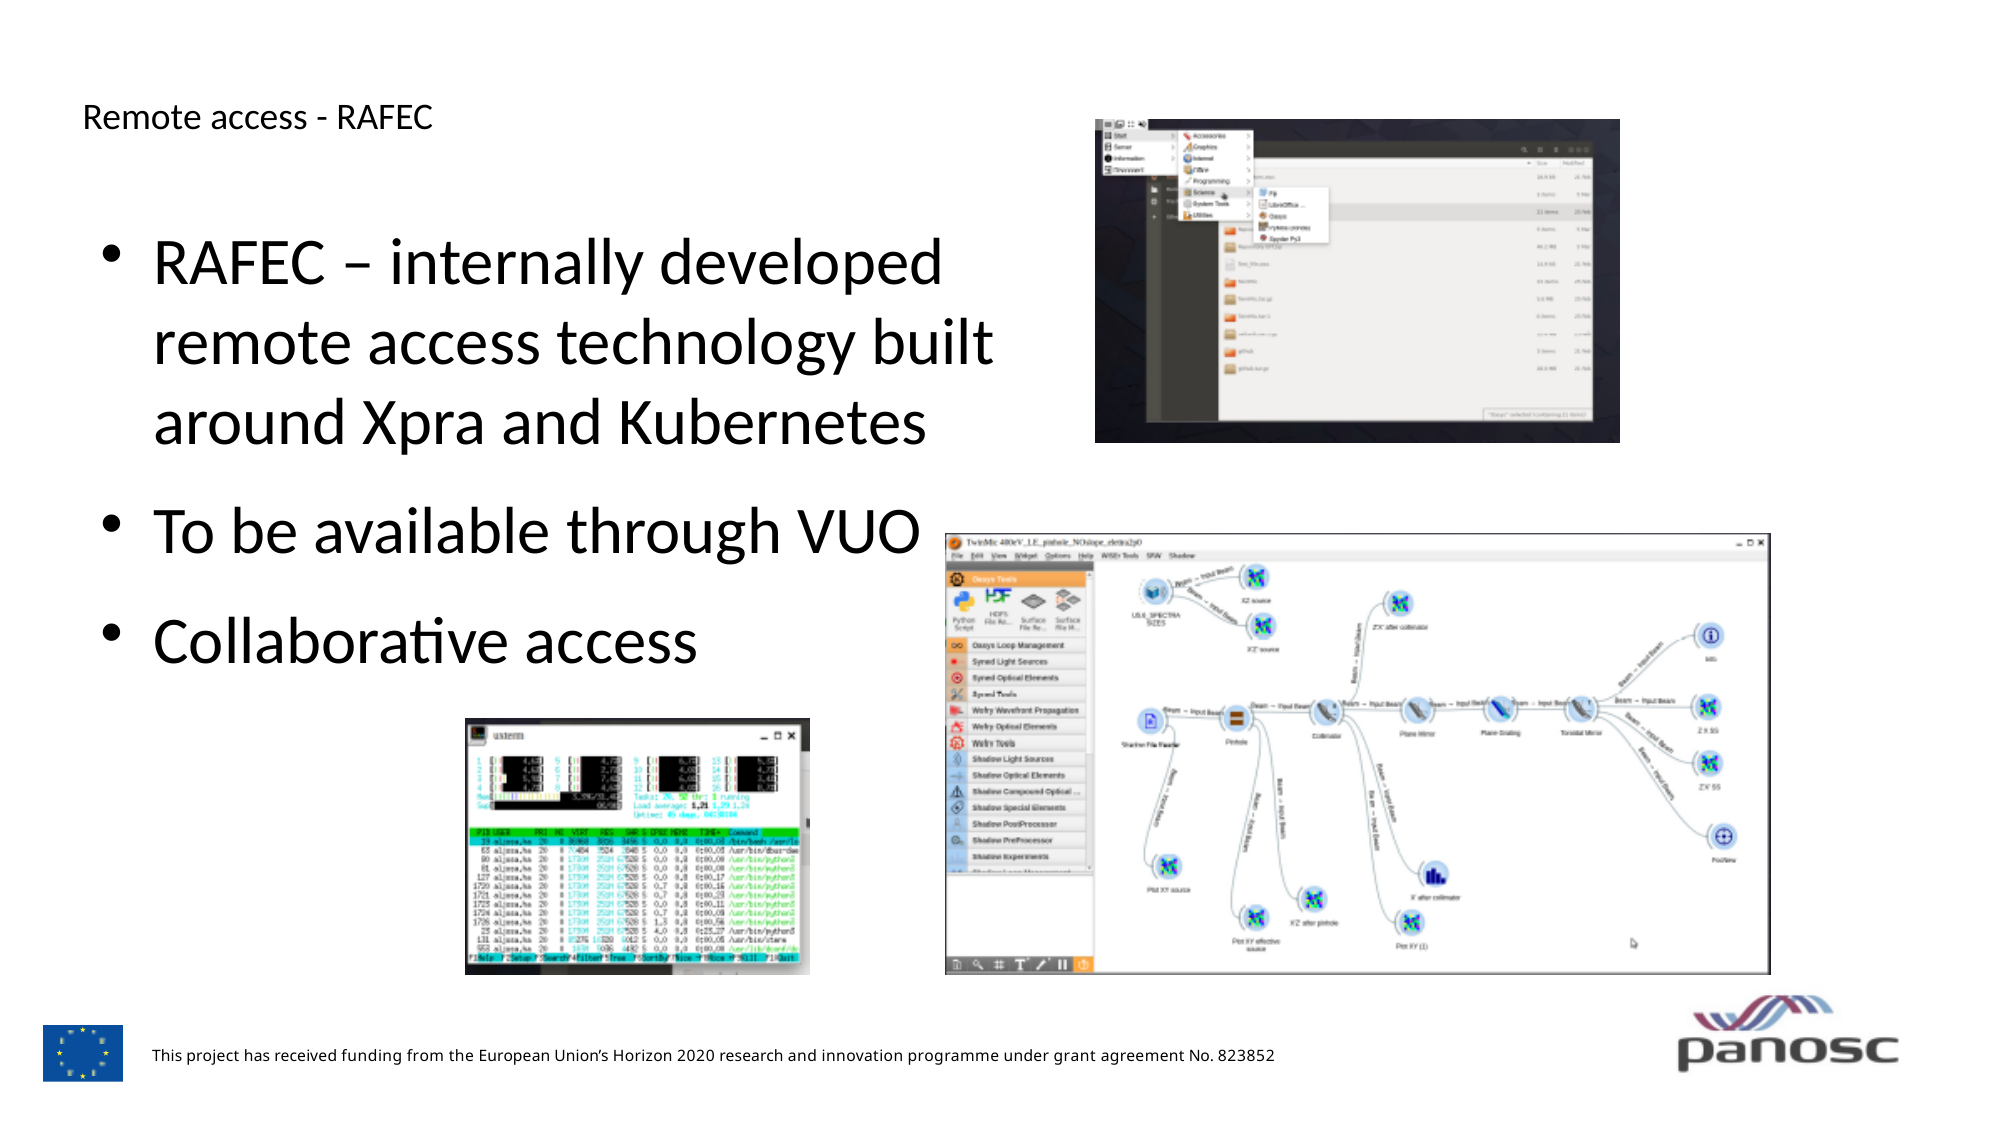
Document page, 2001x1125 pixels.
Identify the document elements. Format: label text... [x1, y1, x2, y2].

picture [1095, 119, 1620, 443]
picture [1, 533, 1999, 1125]
text_box RAFEC – internally developed remote access technology built around Xpra and Kubernetes To be available through VUO Collaborative access [82, 217, 1020, 757]
text_box Remote access - RAFEC [82, 37, 1571, 193]
